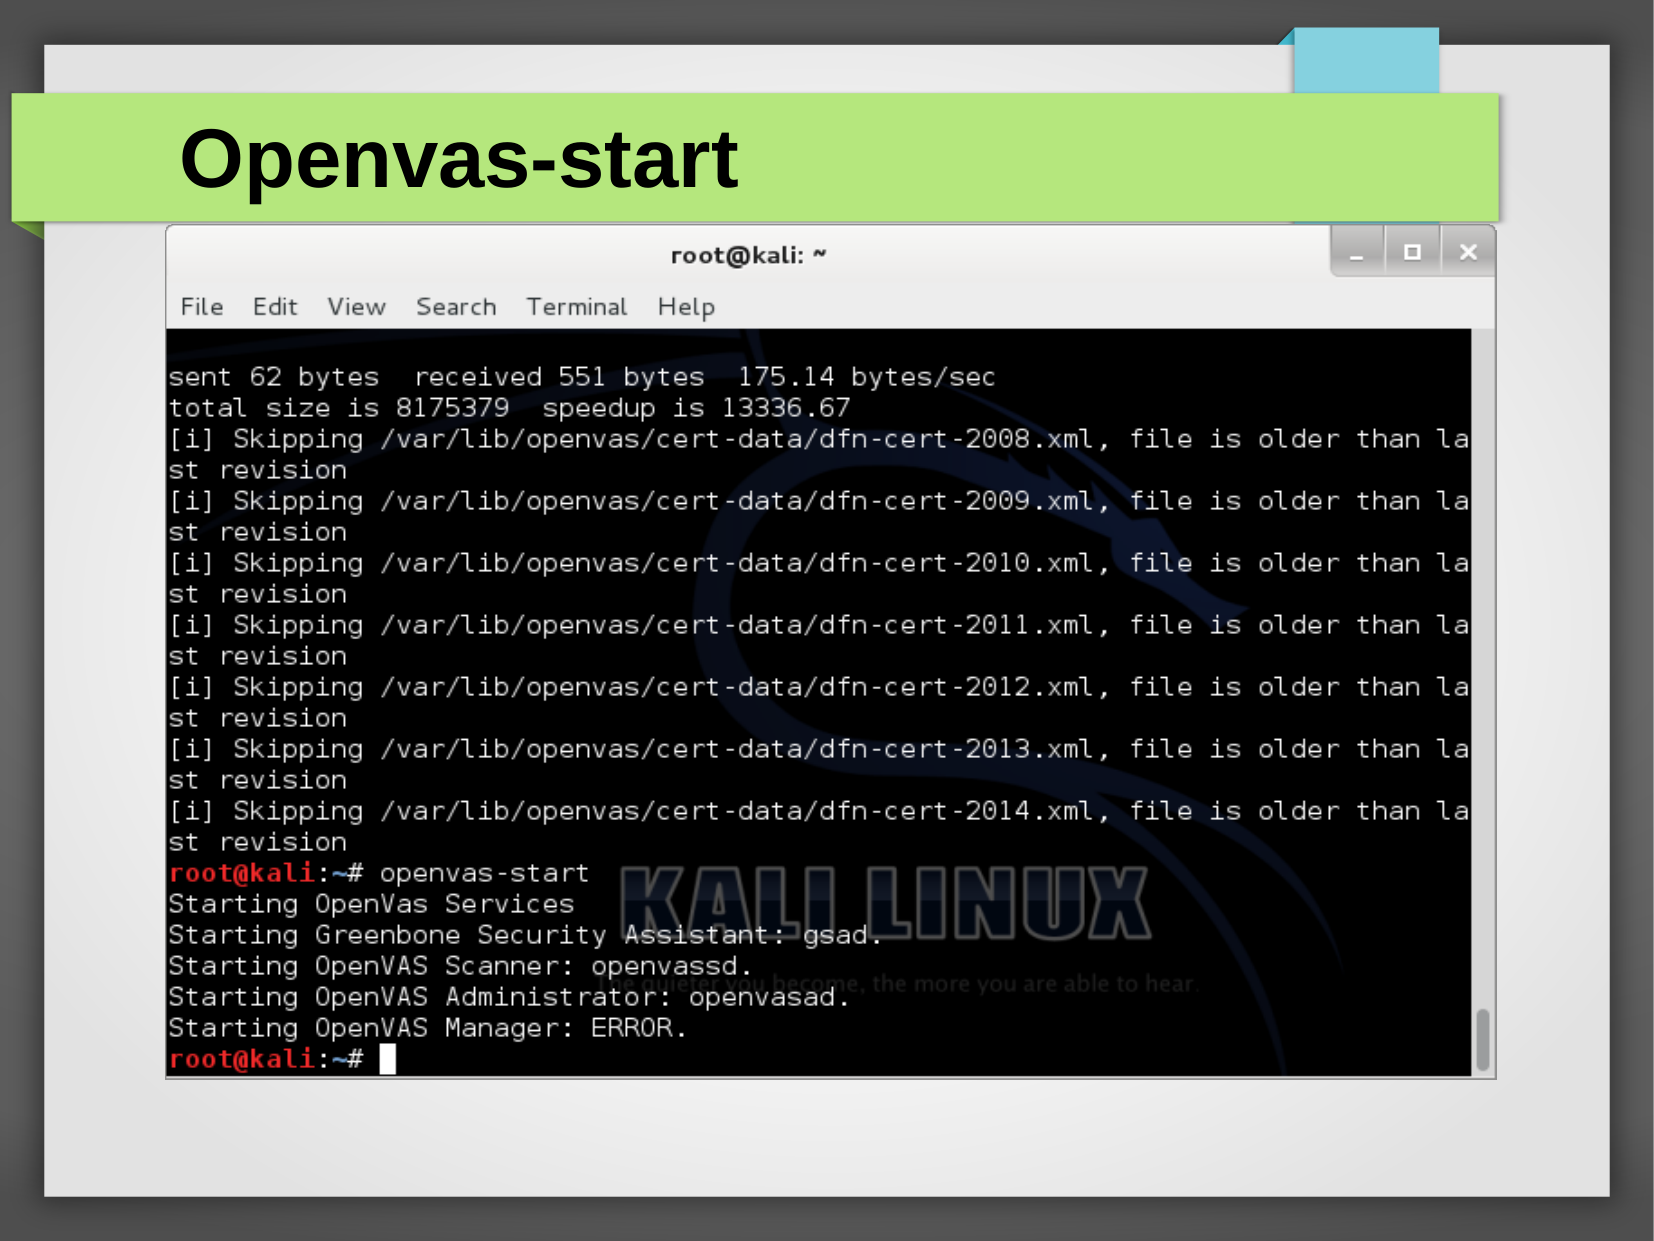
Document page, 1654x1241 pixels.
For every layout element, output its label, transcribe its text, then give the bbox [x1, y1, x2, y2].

picture [0, 0, 1654, 1241]
text_box Openvas-start [165, 105, 755, 213]
